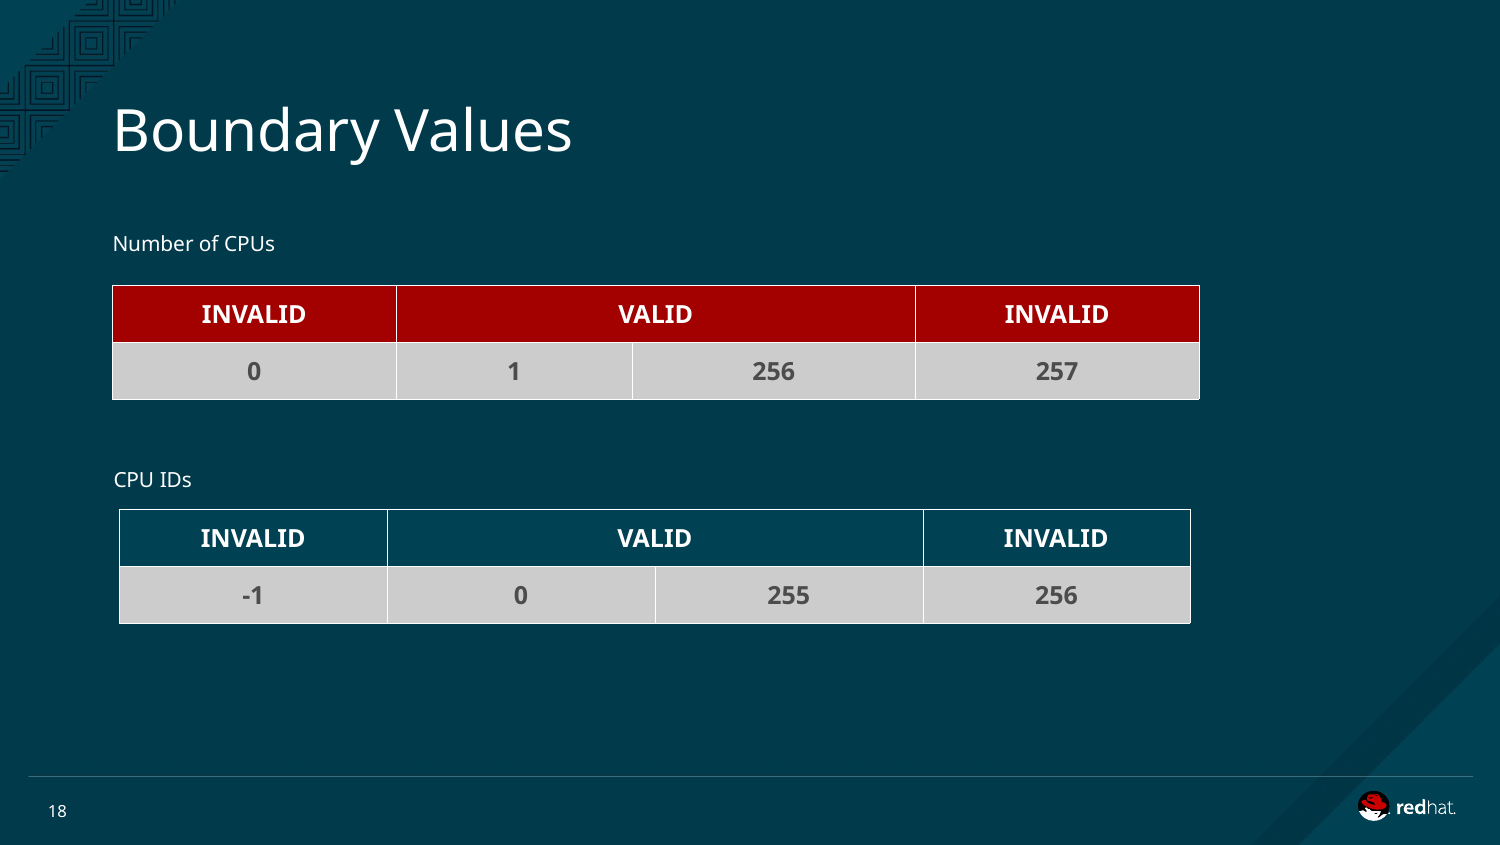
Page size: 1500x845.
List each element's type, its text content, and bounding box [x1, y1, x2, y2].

table_cell 0 [113, 343, 396, 399]
table_cell 1 [397, 343, 632, 399]
table_header INVALID [916, 286, 1199, 342]
table_cell 0 [388, 567, 655, 623]
table_header VALID [397, 286, 915, 342]
text_box CPU IDs [113, 465, 534, 492]
table_cell 256 [924, 567, 1190, 623]
table_header INVALID [120, 510, 387, 566]
table_cell 255 [656, 567, 923, 623]
title Boundary Values [112, 0, 1388, 169]
table_header INVALID [924, 510, 1190, 566]
text_box Number of CPUs [112, 229, 533, 256]
table_cell 257 [916, 343, 1199, 399]
table_cell -1 [120, 567, 387, 623]
table_header INVALID [113, 286, 396, 342]
picture [99, 38, 103, 49]
table_cell 256 [633, 343, 915, 399]
table_header VALID [388, 510, 923, 566]
